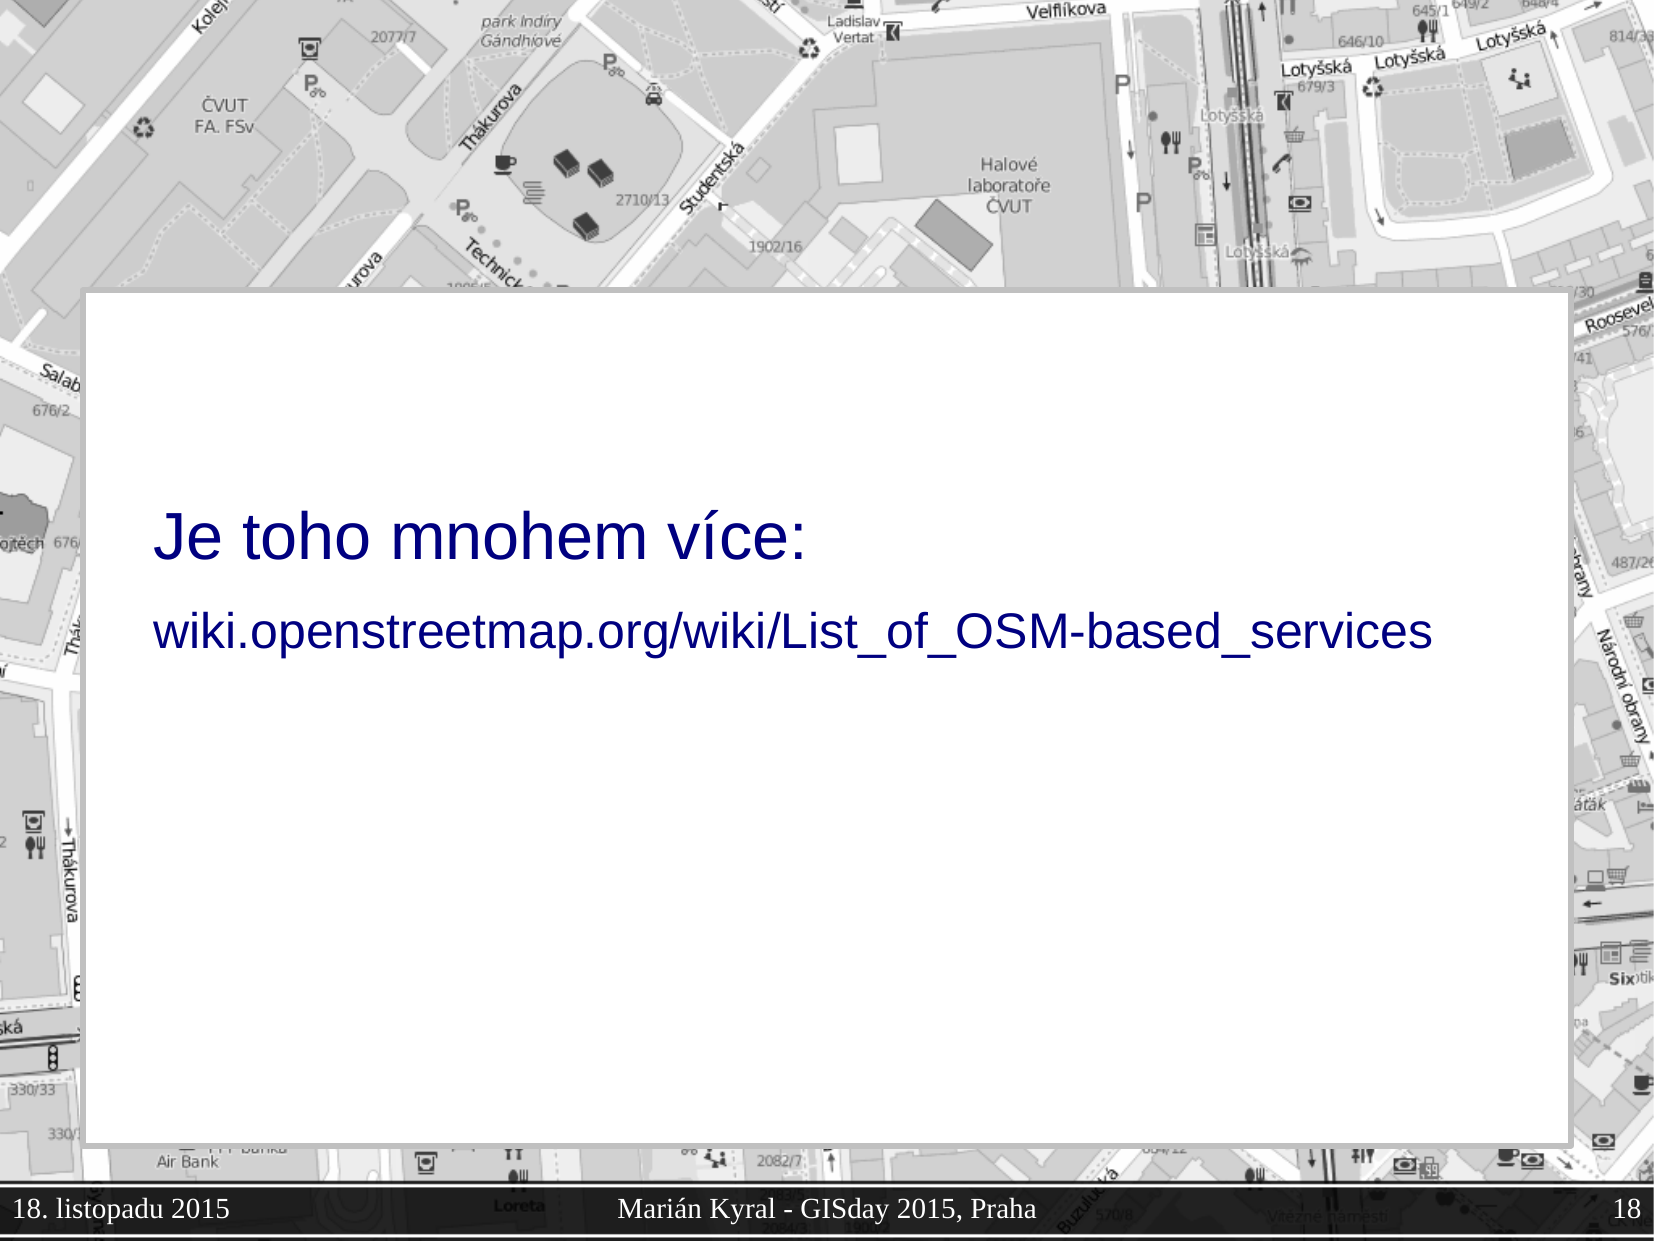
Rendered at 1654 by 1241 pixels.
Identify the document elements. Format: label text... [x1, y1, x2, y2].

list Je toho mnohem více: wiki.openstreetmap.org/wiki/List_of_OSM-based_services [82, 290, 1571, 1146]
picture [0, 0, 1654, 1241]
